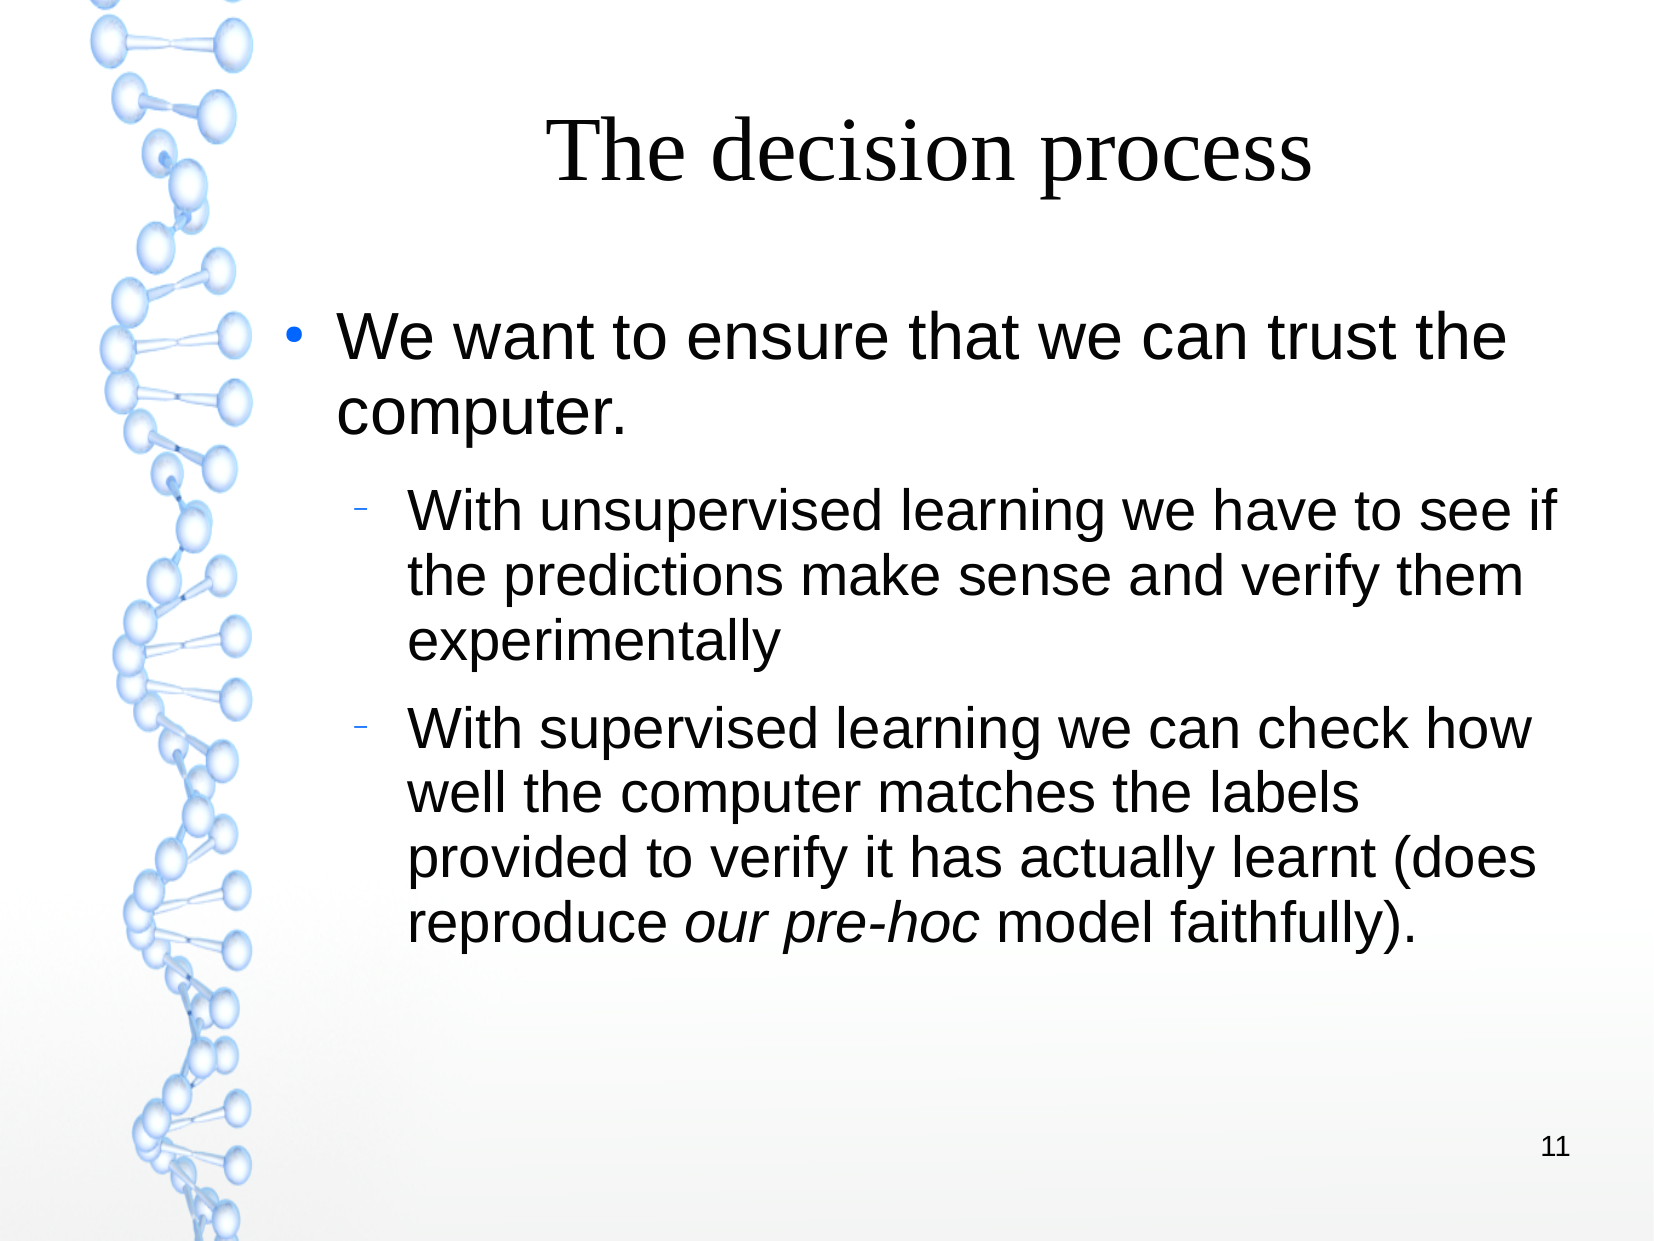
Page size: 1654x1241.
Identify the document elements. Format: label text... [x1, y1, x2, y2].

picture [0, 0, 1654, 1241]
list We want to ensure that we can trust the computer. With unsupervised learning we have to see if the predictions make sense and verify them experimentally With supervised learning we can check how well the computer matches the labels provided to verify it has actually learnt (does reproduce our pre-hoc model faithfully). [265, 299, 1595, 1019]
title The decision process [265, 47, 1595, 252]
